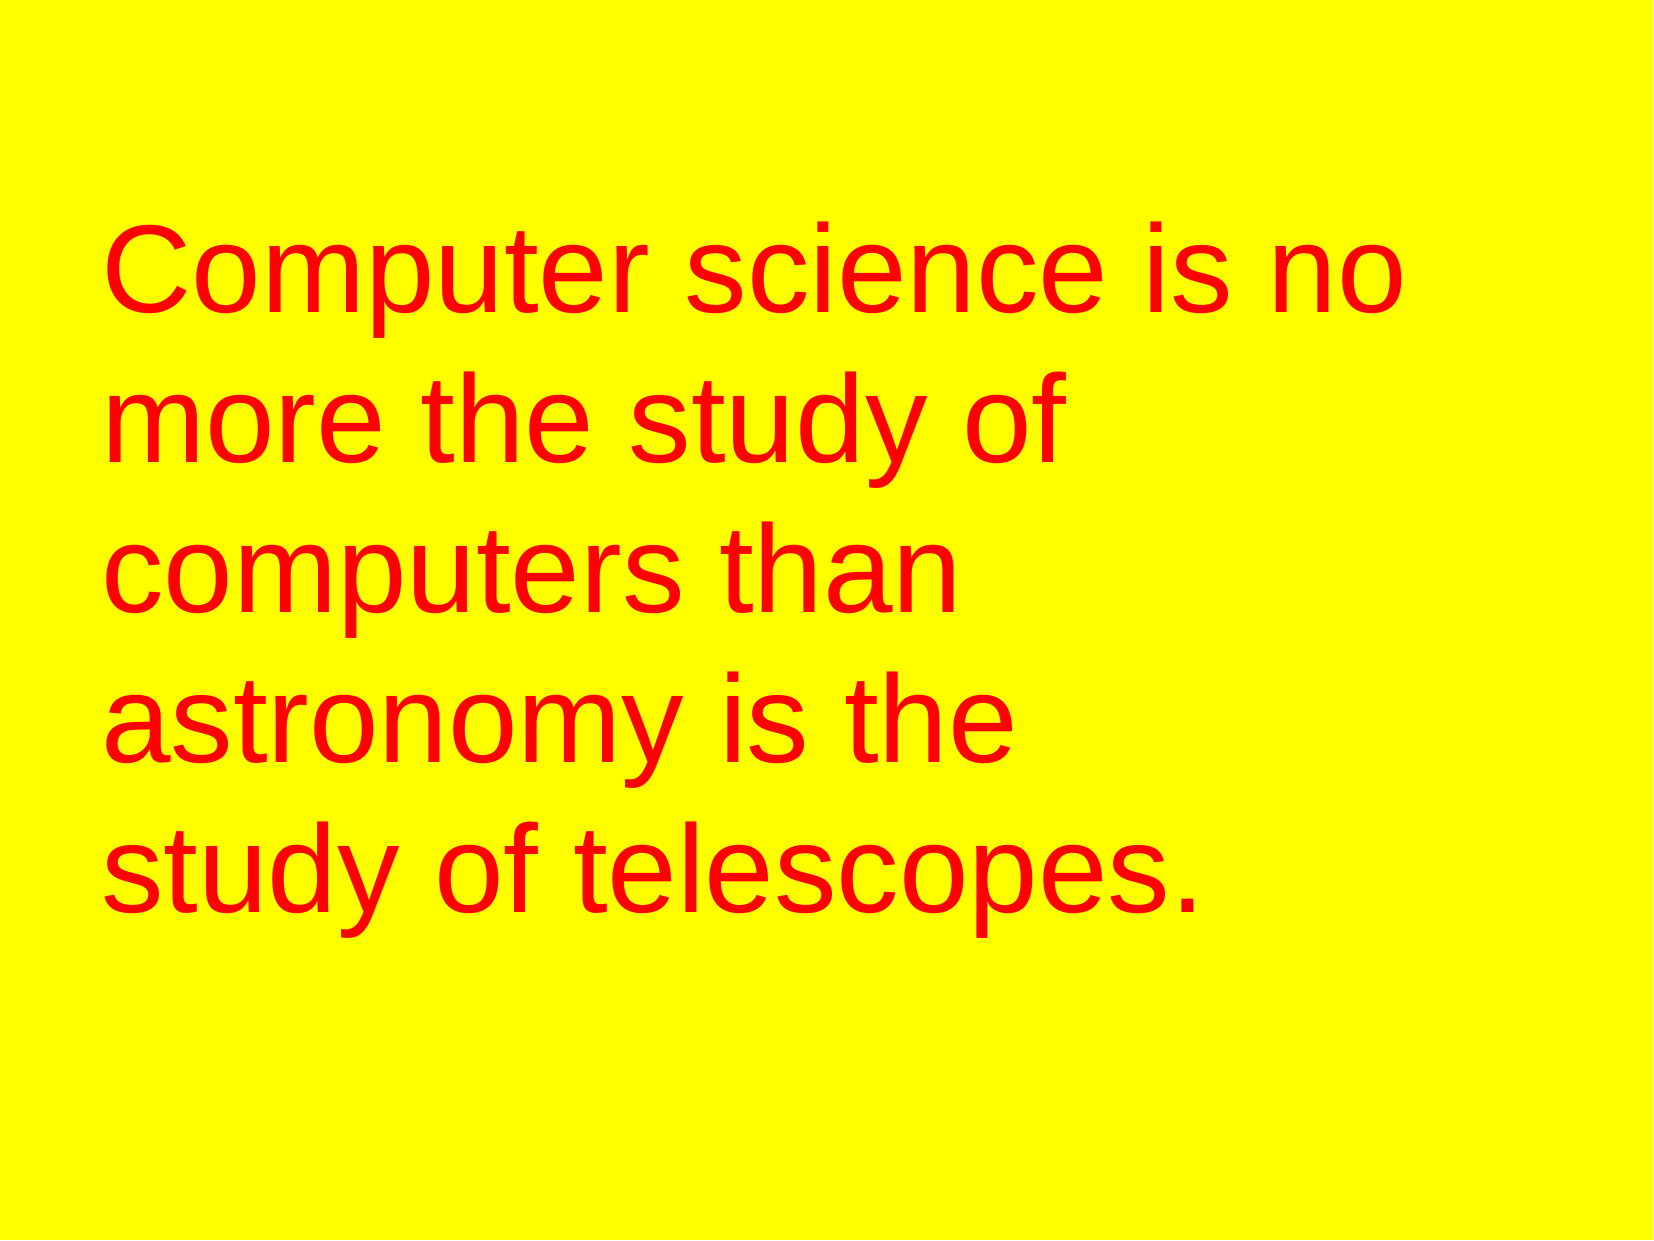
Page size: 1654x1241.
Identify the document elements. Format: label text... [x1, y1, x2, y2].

text_box Computer science is no more the study of computers than astronomy is the study of telescopes. [86, 180, 1458, 945]
